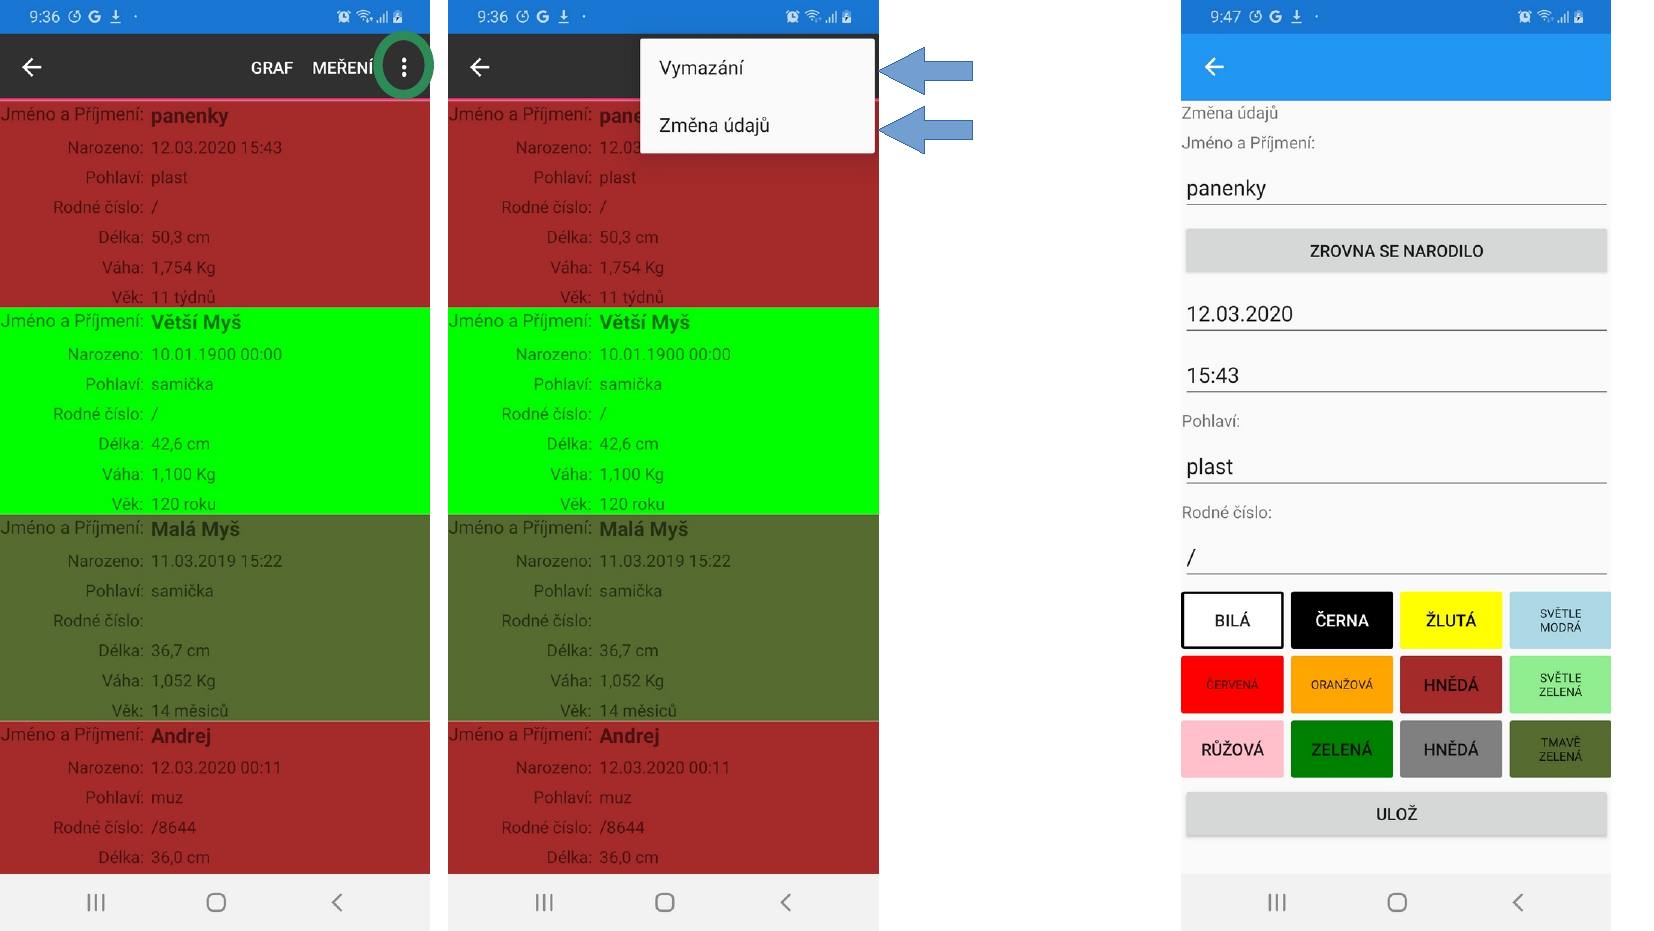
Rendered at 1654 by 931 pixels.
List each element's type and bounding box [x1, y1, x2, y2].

picture [1181, 0, 1611, 931]
picture [448, 0, 879, 931]
text_box [878, 106, 973, 154]
picture [383, 41, 424, 89]
text_box [878, 47, 973, 95]
picture [0, 0, 430, 931]
